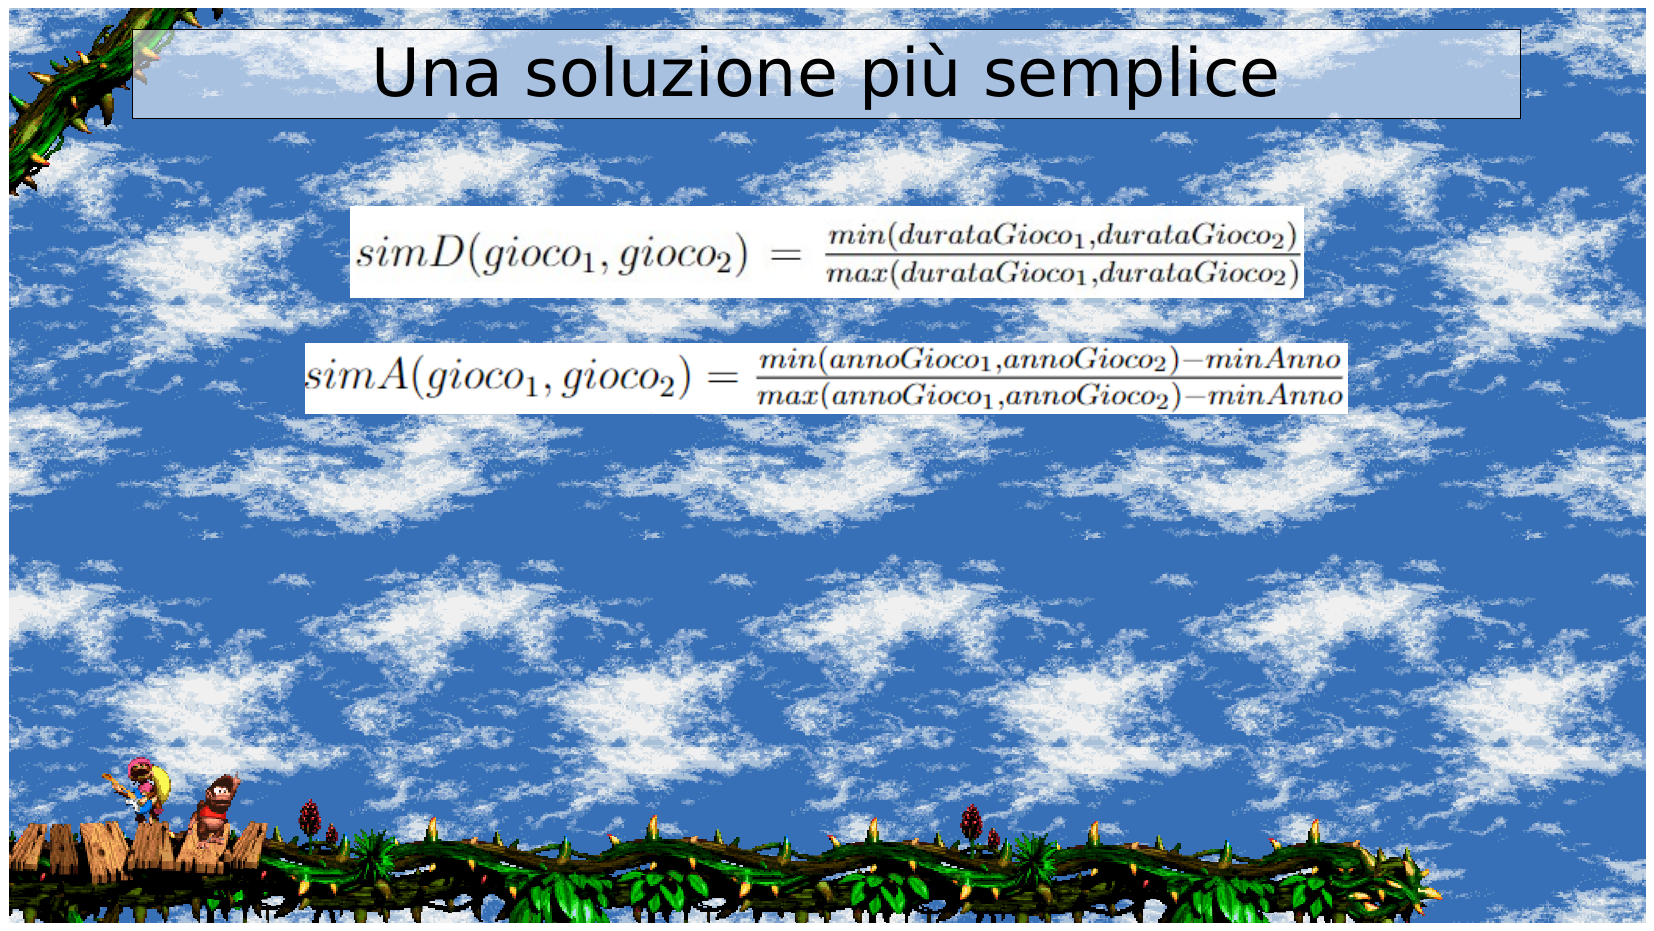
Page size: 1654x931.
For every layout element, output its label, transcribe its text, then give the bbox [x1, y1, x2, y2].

picture [0, 0, 1654, 931]
subtitle Una soluzione più semplice [132, 29, 1521, 119]
